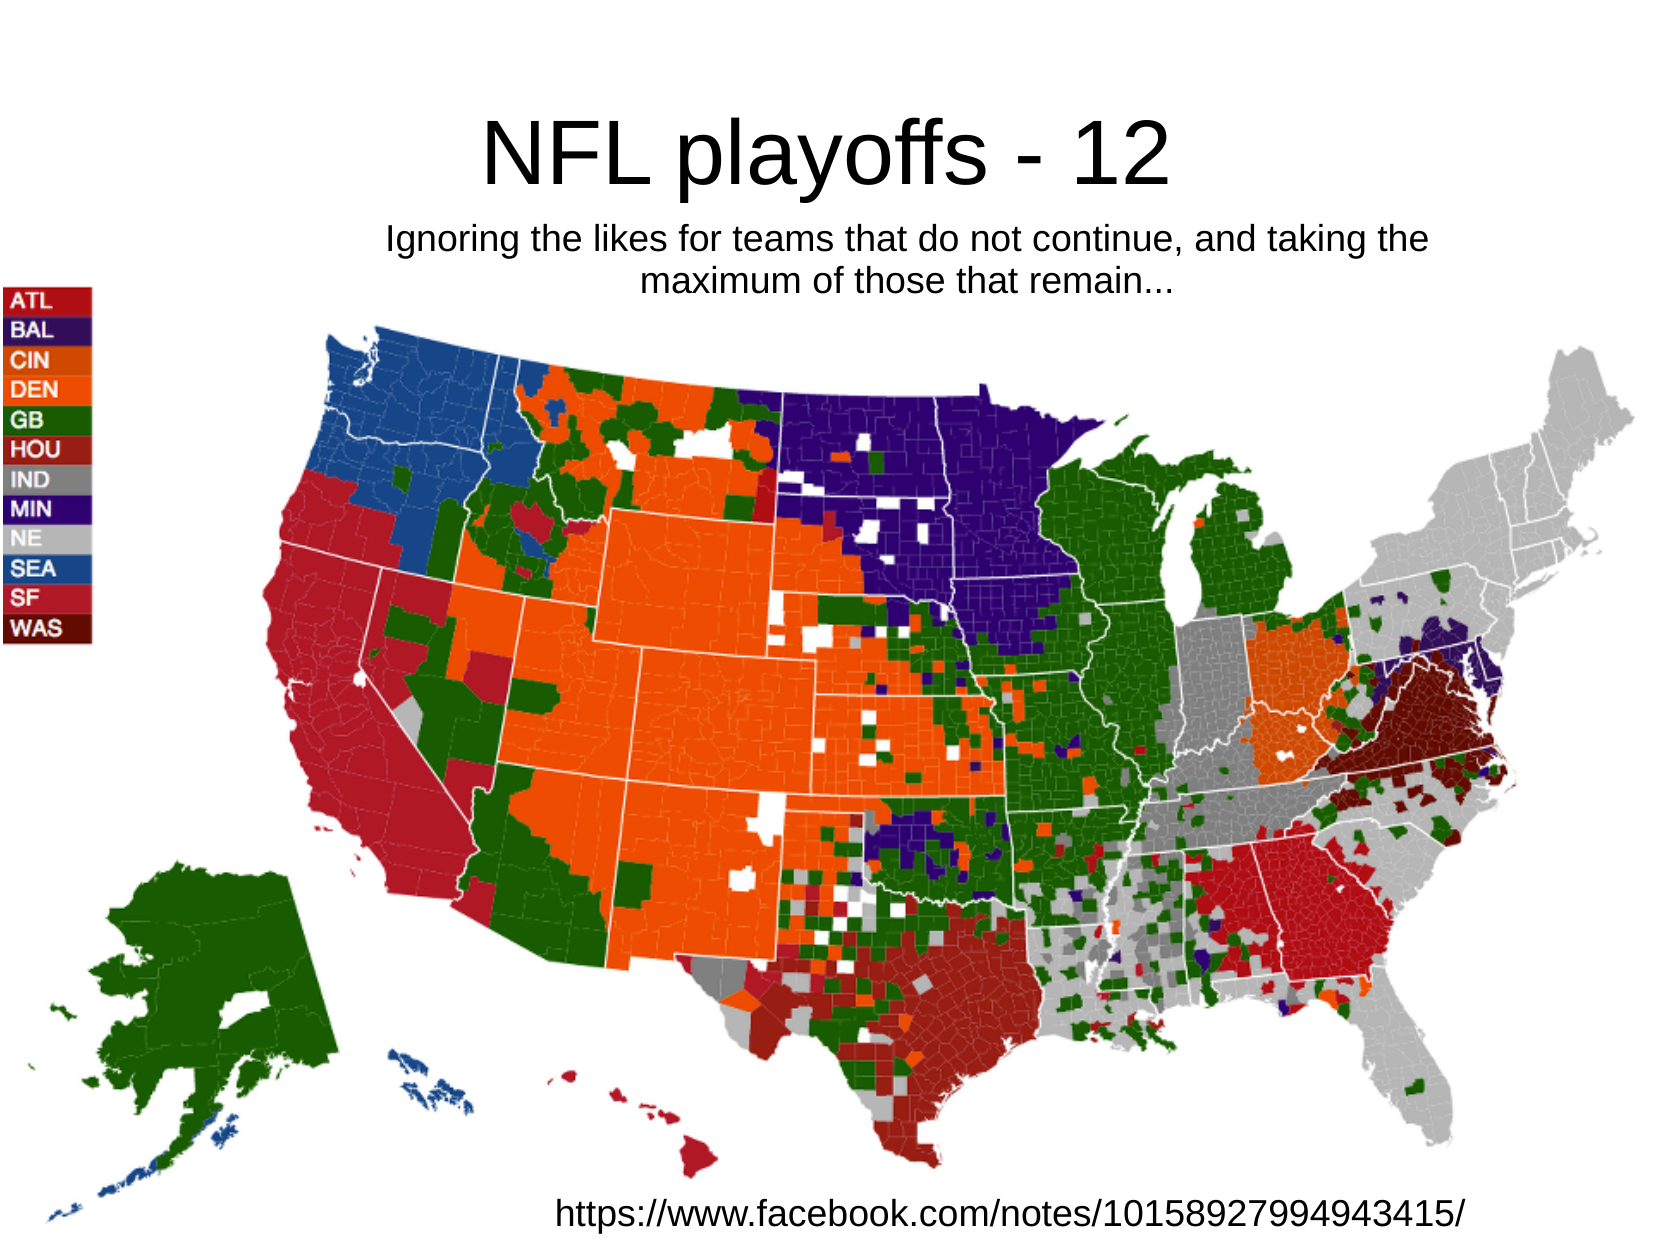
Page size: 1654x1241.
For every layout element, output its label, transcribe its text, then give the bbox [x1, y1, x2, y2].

text_box Ignoring the likes for teams that do not continue, and taking the maximum of those that remain... [285, 210, 1531, 351]
text_box https://www.facebook.com/notes/10158927994943415/ [540, 1185, 1485, 1241]
title NFL playoffs - 12 [82, 49, 1571, 257]
picture [3, 286, 1654, 1241]
